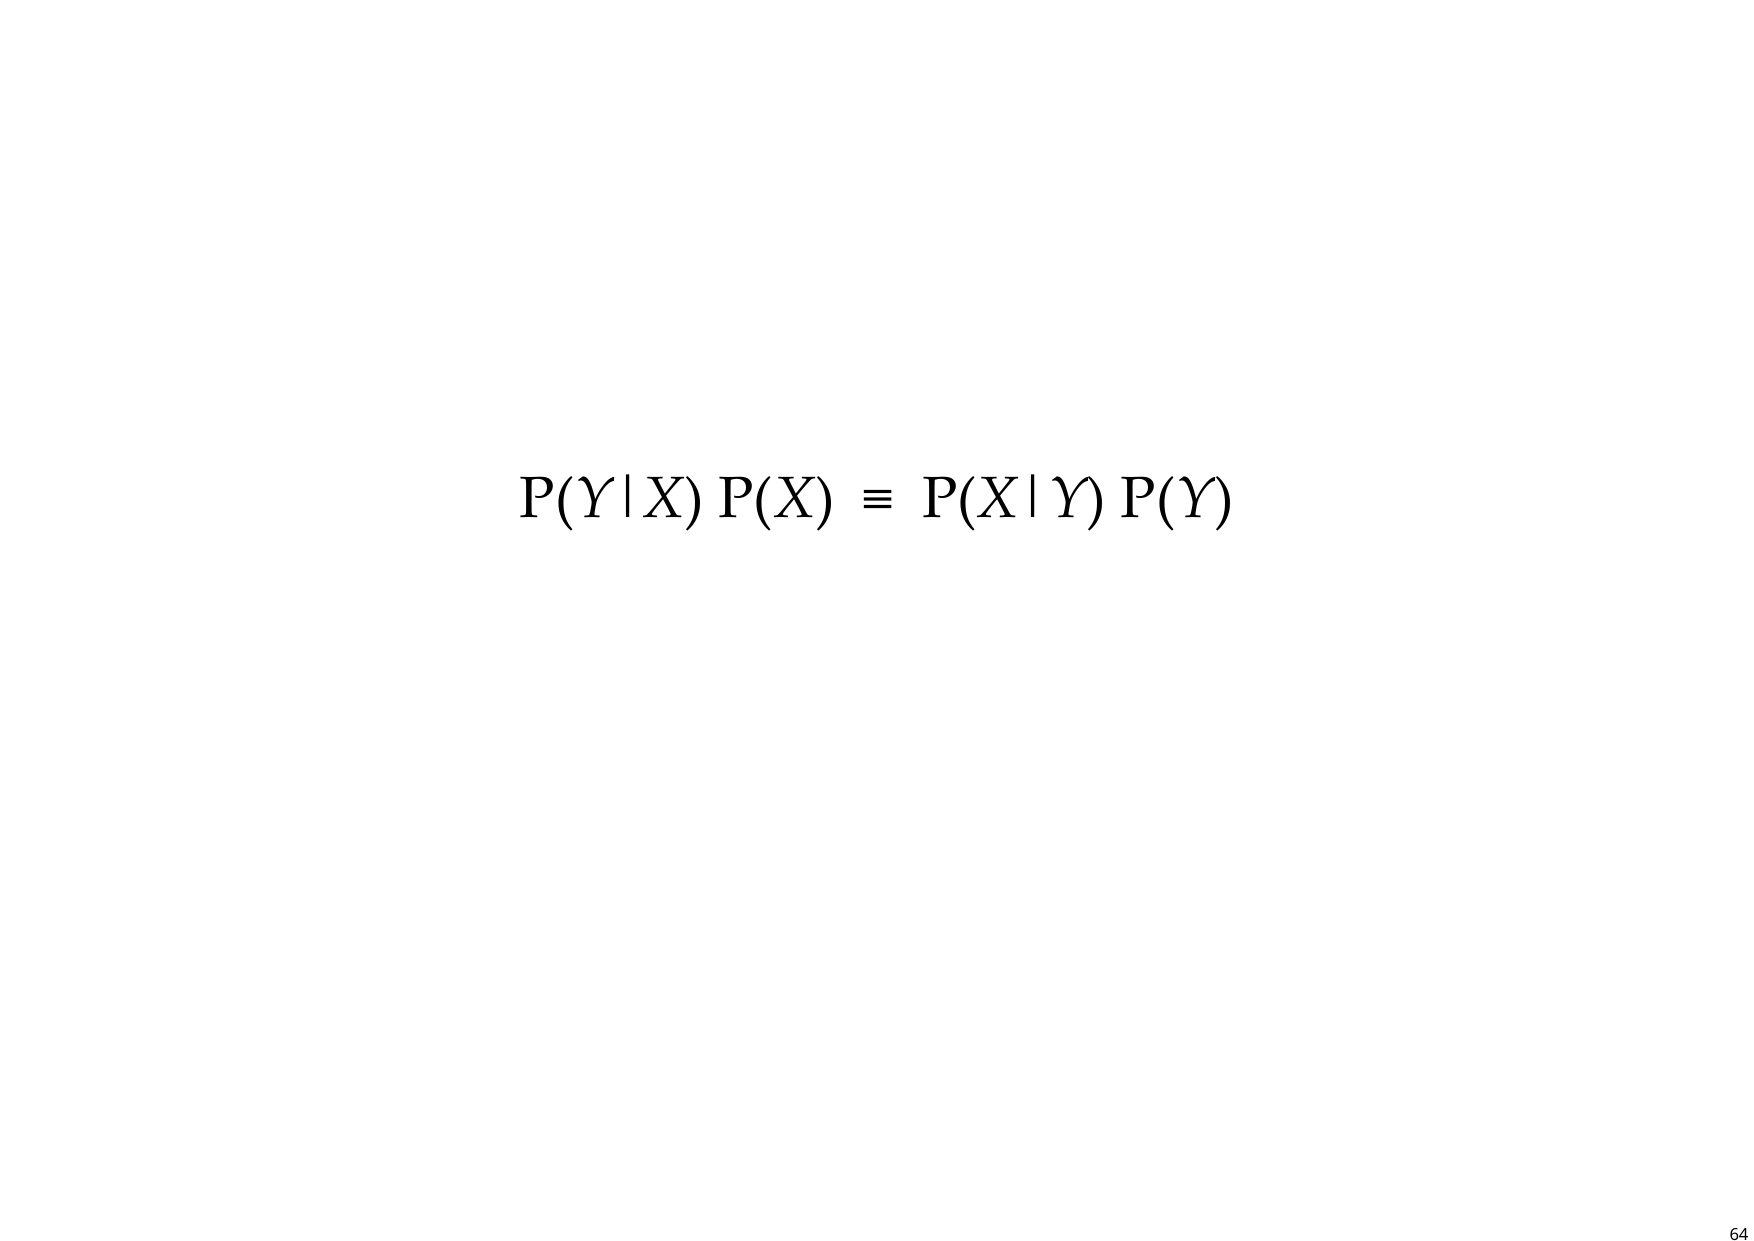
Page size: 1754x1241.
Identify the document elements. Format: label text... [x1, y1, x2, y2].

text_box P(Y|X) P(X) ≡ P(X|Y) P(Y) [505, 467, 1249, 542]
